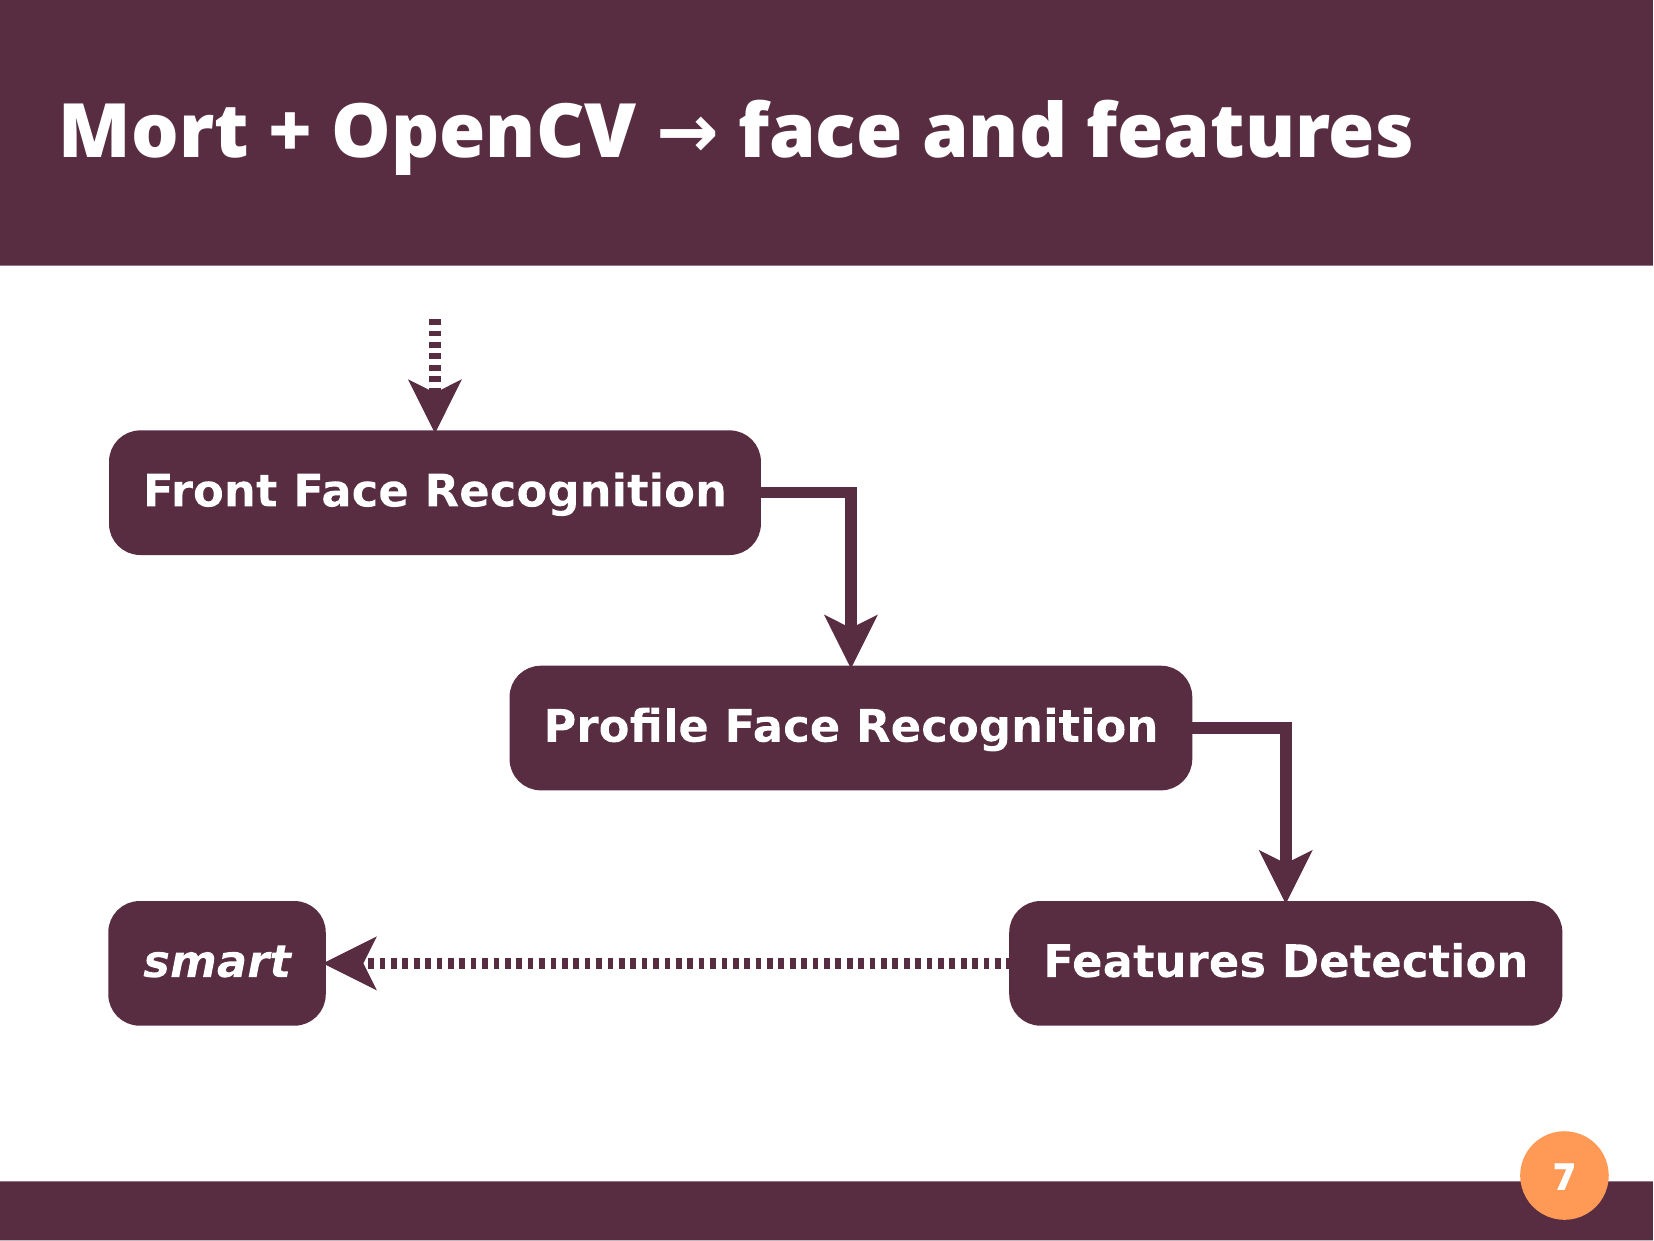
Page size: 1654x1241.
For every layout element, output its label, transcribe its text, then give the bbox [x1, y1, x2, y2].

title Mort + OpenCV → face and features [58, 49, 1594, 207]
picture [104, 309, 1566, 1027]
